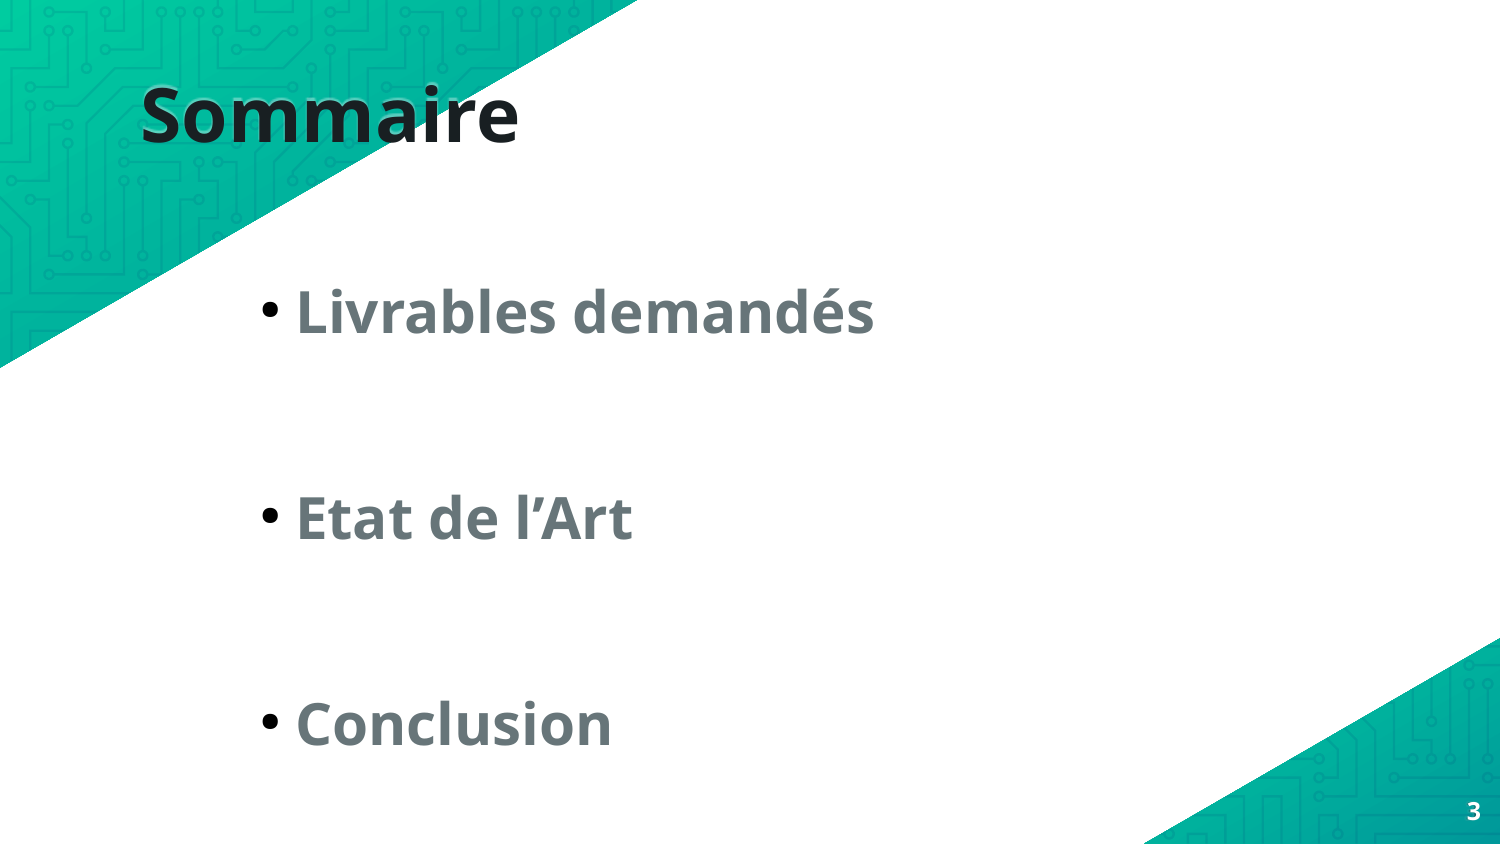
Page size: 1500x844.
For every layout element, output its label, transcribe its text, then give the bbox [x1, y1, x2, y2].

list Livrables demandés Etat de l’Art Conclusion [259, 259, 1371, 697]
slide_number <numéro> [1391, 779, 1482, 844]
title Sommaire [140, 78, 1360, 160]
